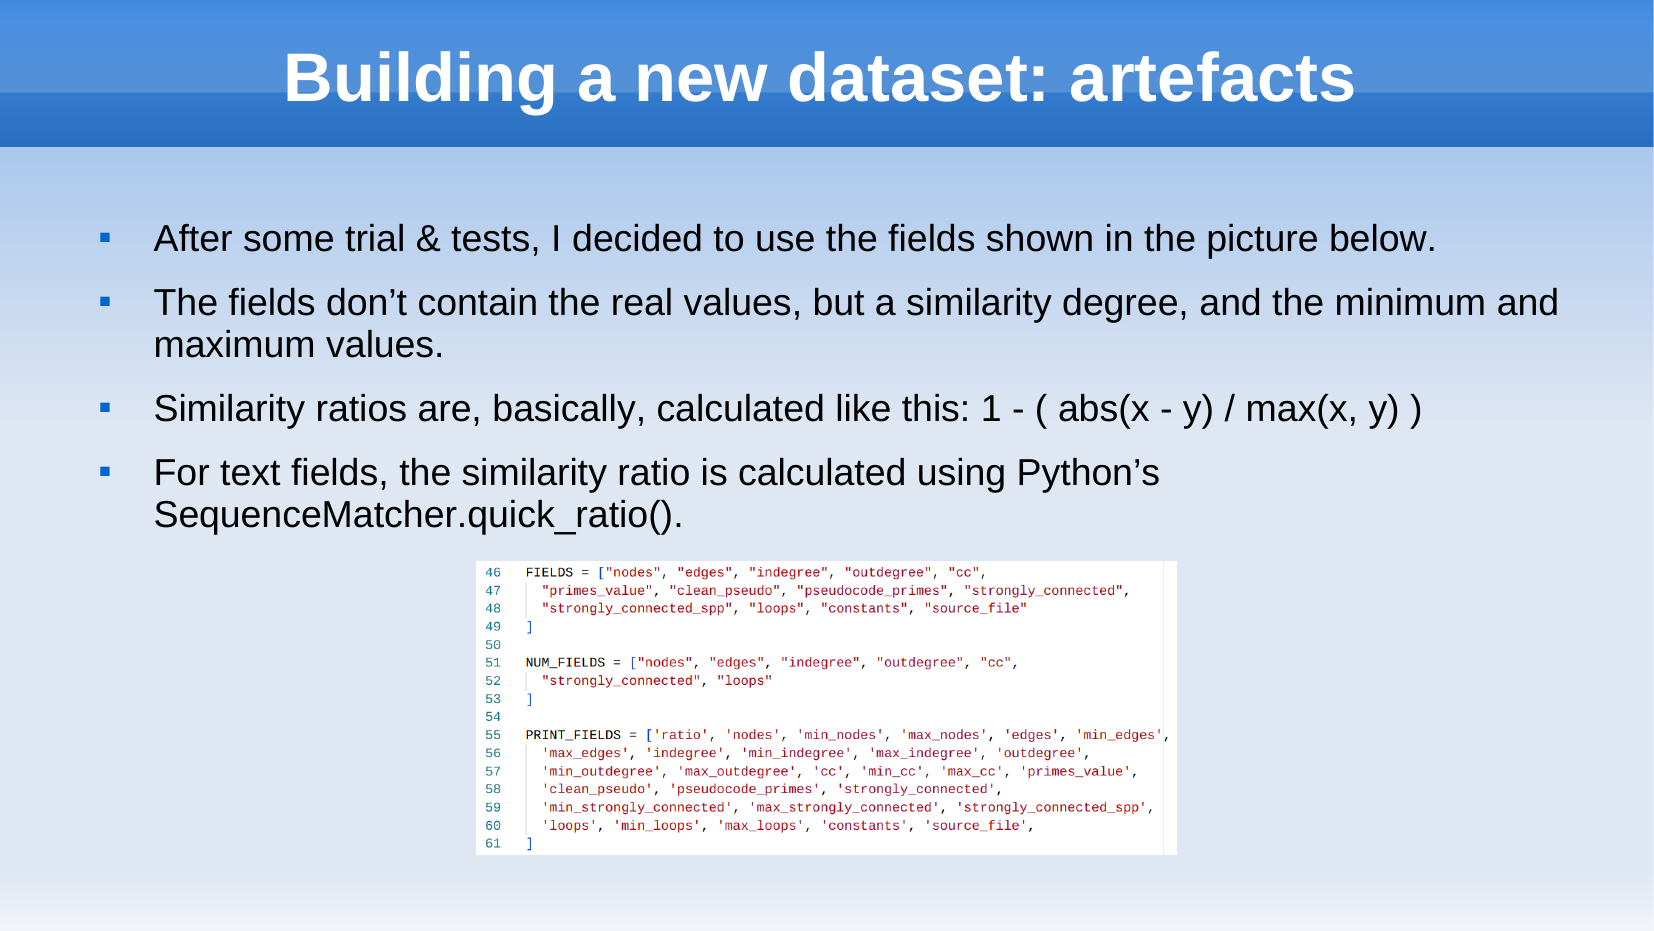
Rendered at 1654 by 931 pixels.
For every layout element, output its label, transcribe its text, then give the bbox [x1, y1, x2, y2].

list After some trial & tests, I decided to use the fields shown in the picture below. The fields don’t contain the real values, but a similarity degree, and the minimum and maximum values. Similarity ratios are, basically, calculated like this: 1 - ( abs(x - y) / max(x, y) ) For text fields, the similarity ratio is calculated using Python’s SequenceMatcher.quick_ratio(). [82, 217, 1571, 536]
picture [0, 0, 1654, 931]
title Building a new dataset: artefacts [76, 0, 1565, 156]
